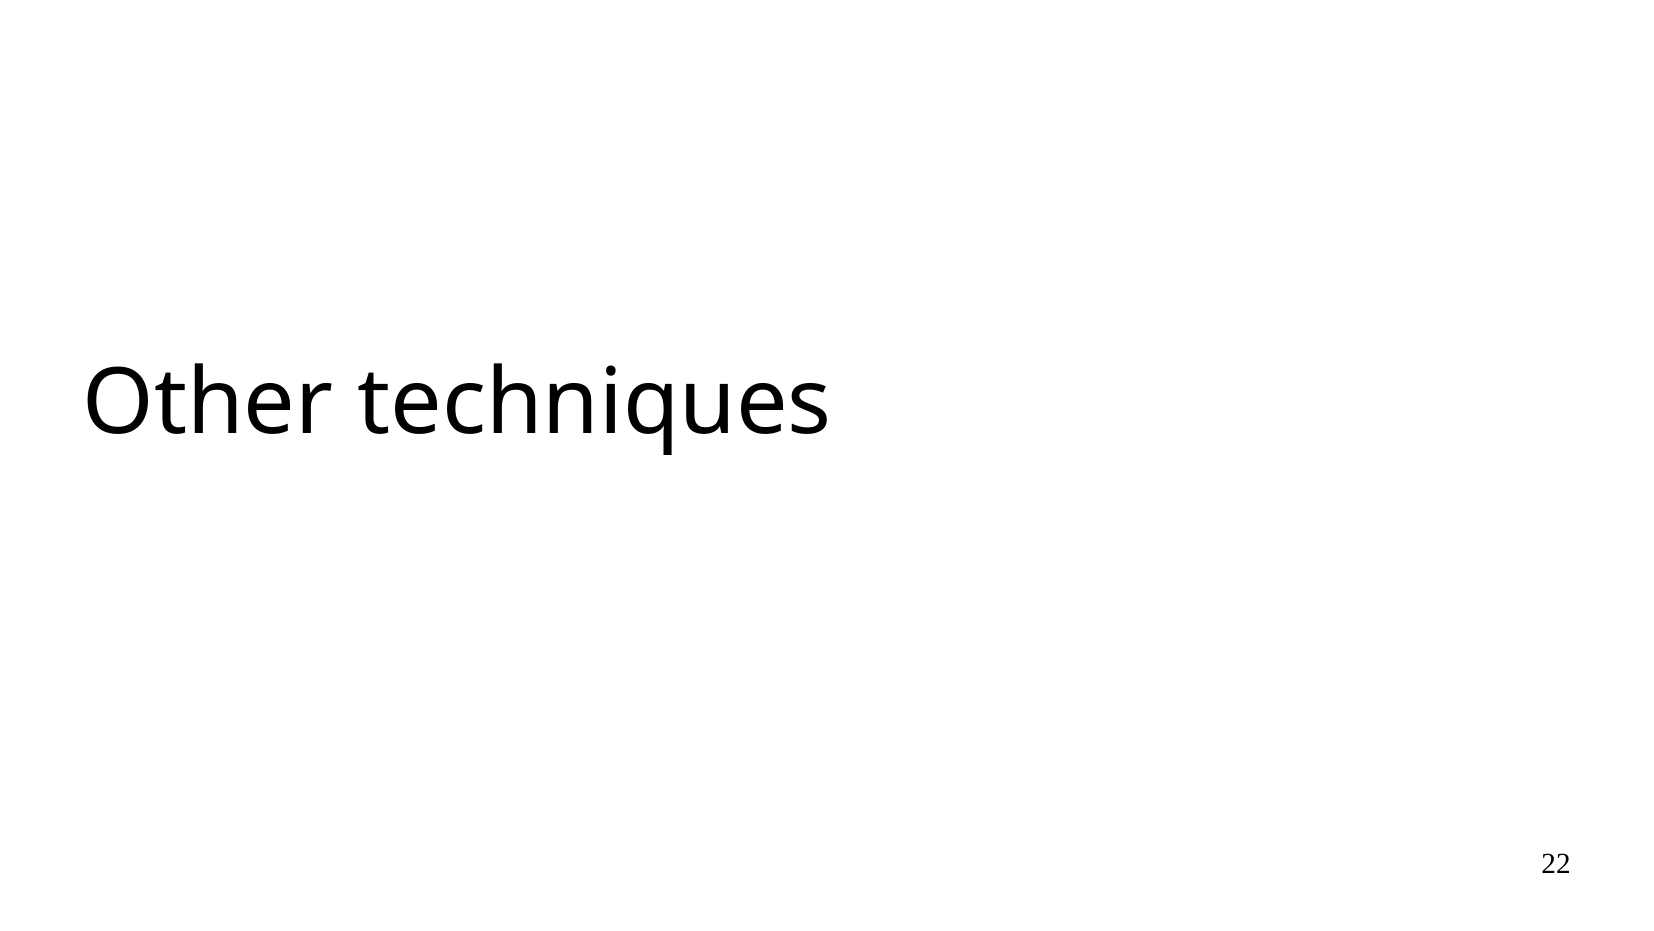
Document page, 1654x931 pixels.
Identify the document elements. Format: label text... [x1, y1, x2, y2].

title Other techniques [82, 320, 1571, 476]
